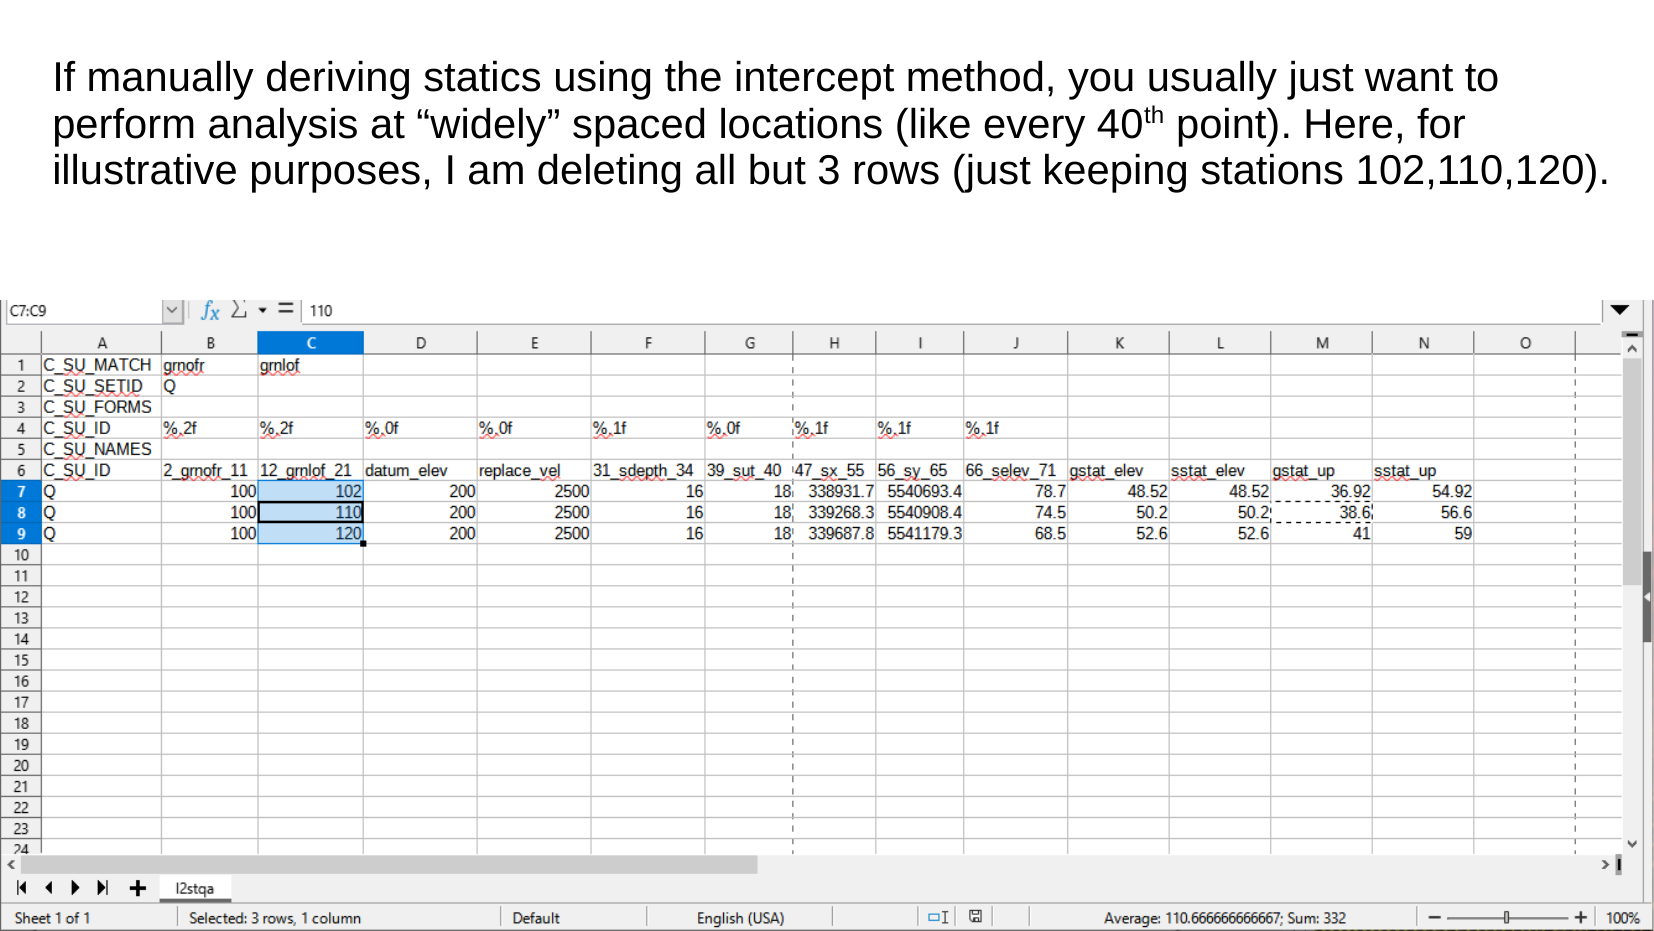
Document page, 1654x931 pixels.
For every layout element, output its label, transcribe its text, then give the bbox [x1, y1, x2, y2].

text_box If manually deriving statics using the intercept method, you usually just want to perform analysis at “widely” spaced locations (like every 40th point). Here, for illustrative purposes, I am deleting all but 3 rows (just keeping stations 102,110,120). [37, 0, 1654, 248]
picture [0, 300, 1654, 931]
